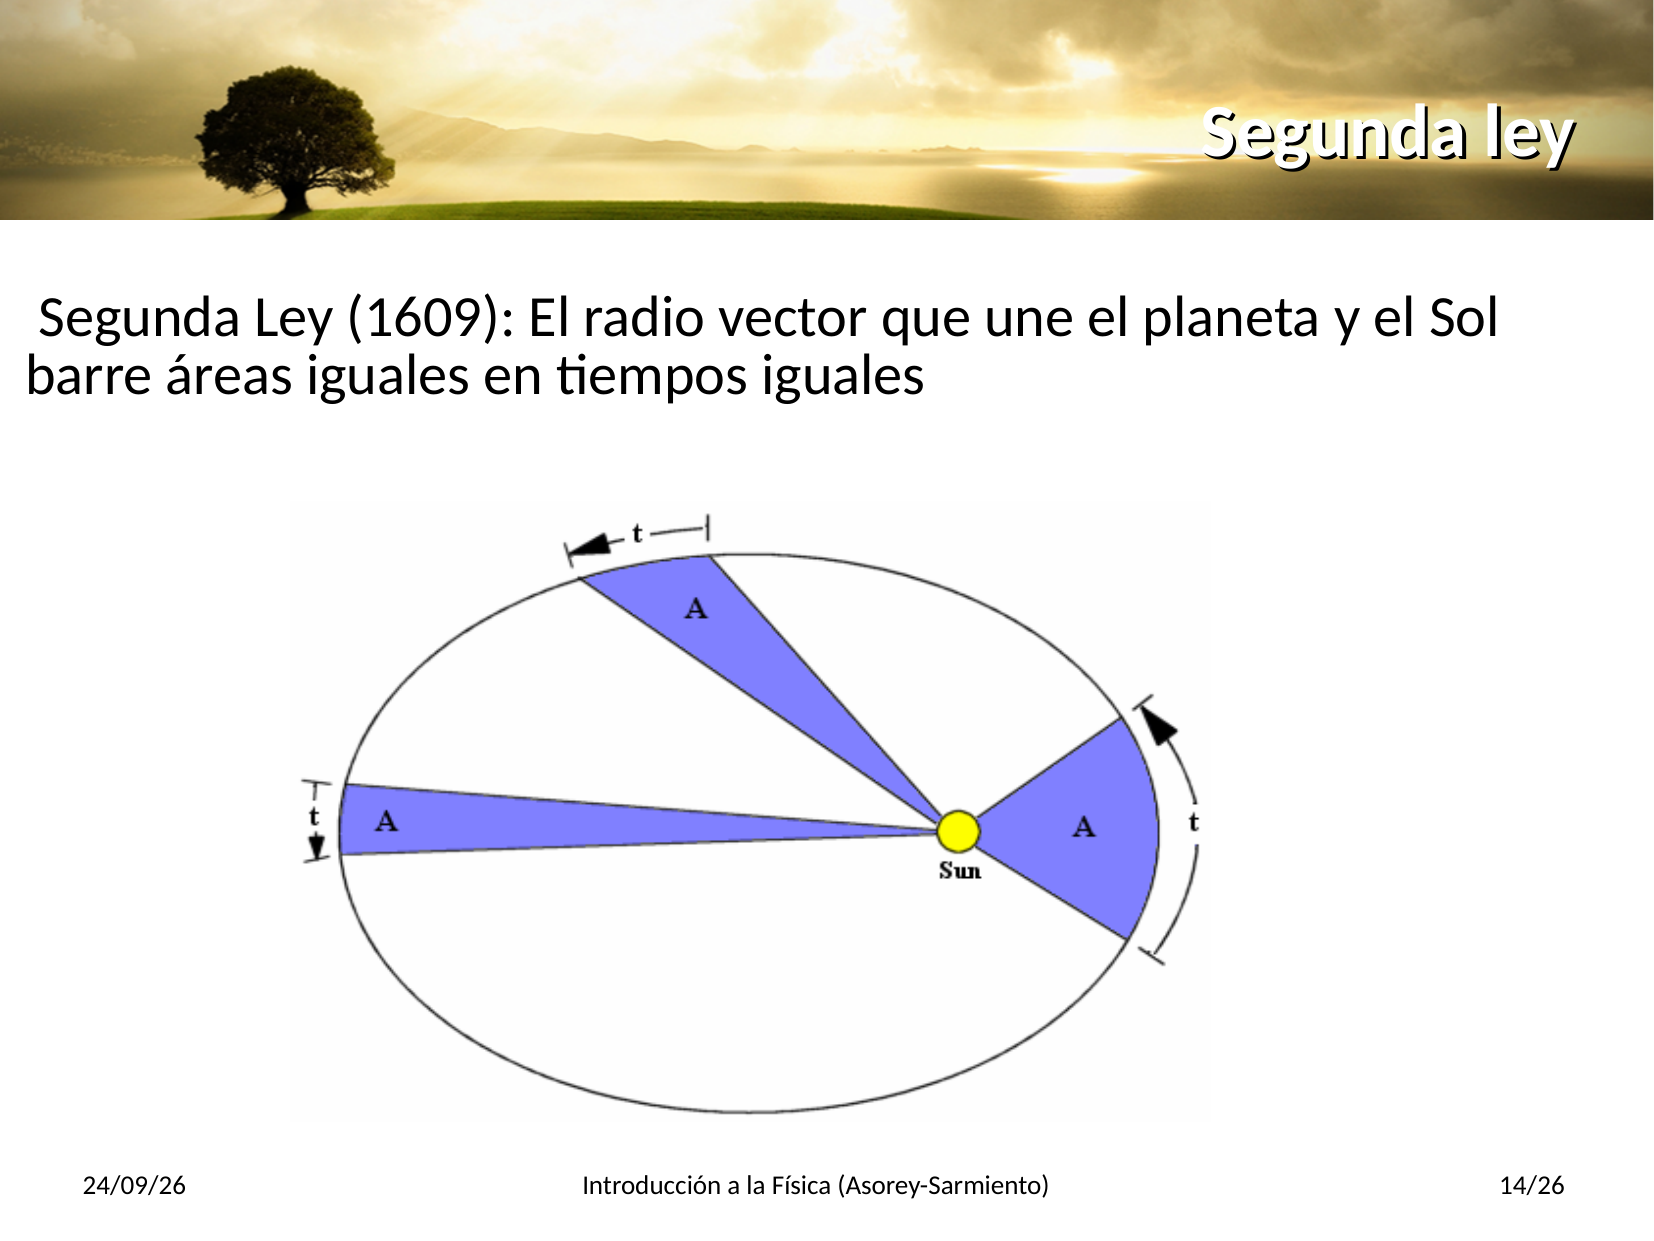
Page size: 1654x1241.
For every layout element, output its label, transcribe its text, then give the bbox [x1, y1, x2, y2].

picture [0, 0, 1654, 220]
picture [290, 501, 1211, 1123]
text_box Segunda Ley (1609): El radio vector que une el planeta y el Sol barre áreas iguales en tiempos iguales [10, 284, 1625, 443]
title Segunda ley [86, 49, 1576, 226]
